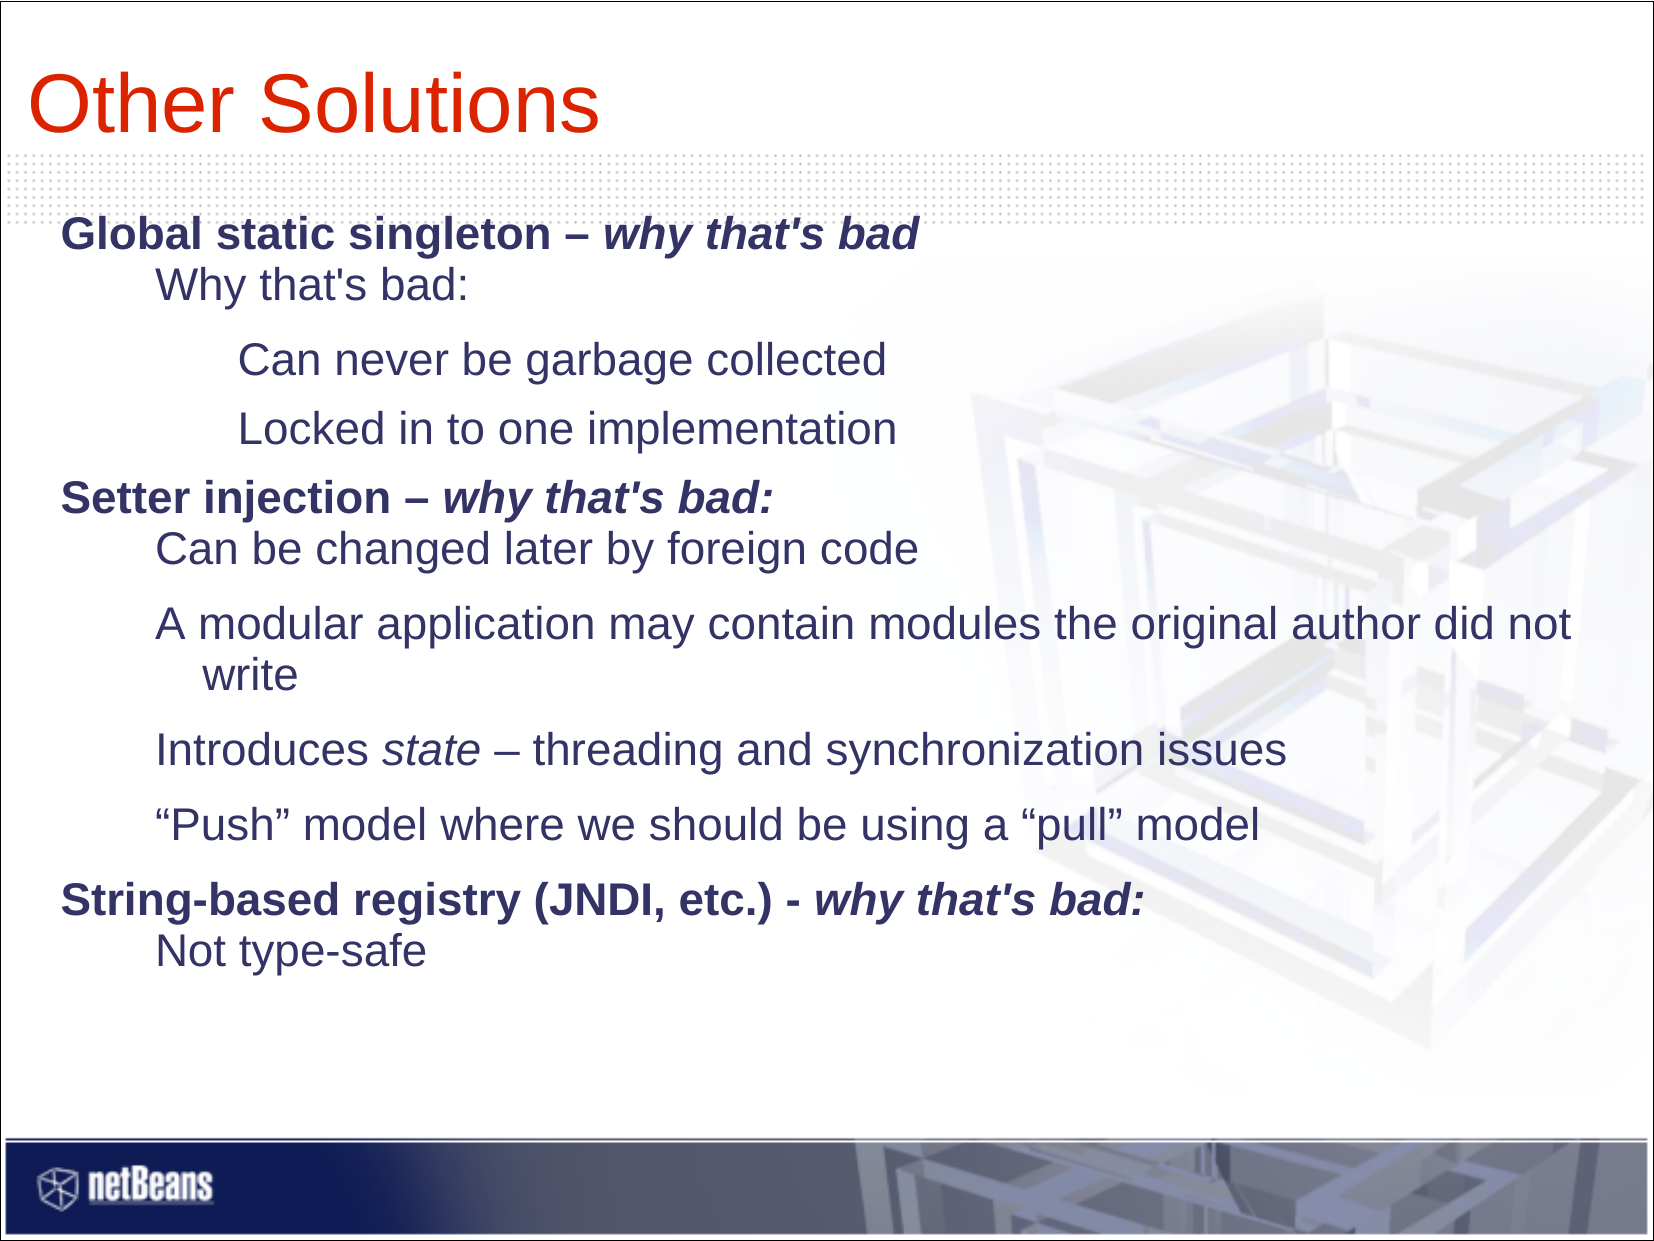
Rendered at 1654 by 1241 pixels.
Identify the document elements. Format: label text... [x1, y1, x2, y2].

title Other Solutions [27, 0, 1627, 208]
list Global static singleton – why that's bad Why that's bad: Can never be garbage collected Locked in to one implementation Setter injection – why that's bad: Can be changed later by foreign code A modular application may contain modules the original author did not write Introduces state – threading and synchronization issues “Push” model where we should be using a “pull” model String-based registry (JNDI, etc.) - why that's bad: Not type-safe [60, 207, 1623, 1062]
picture [1, 2, 1653, 1240]
